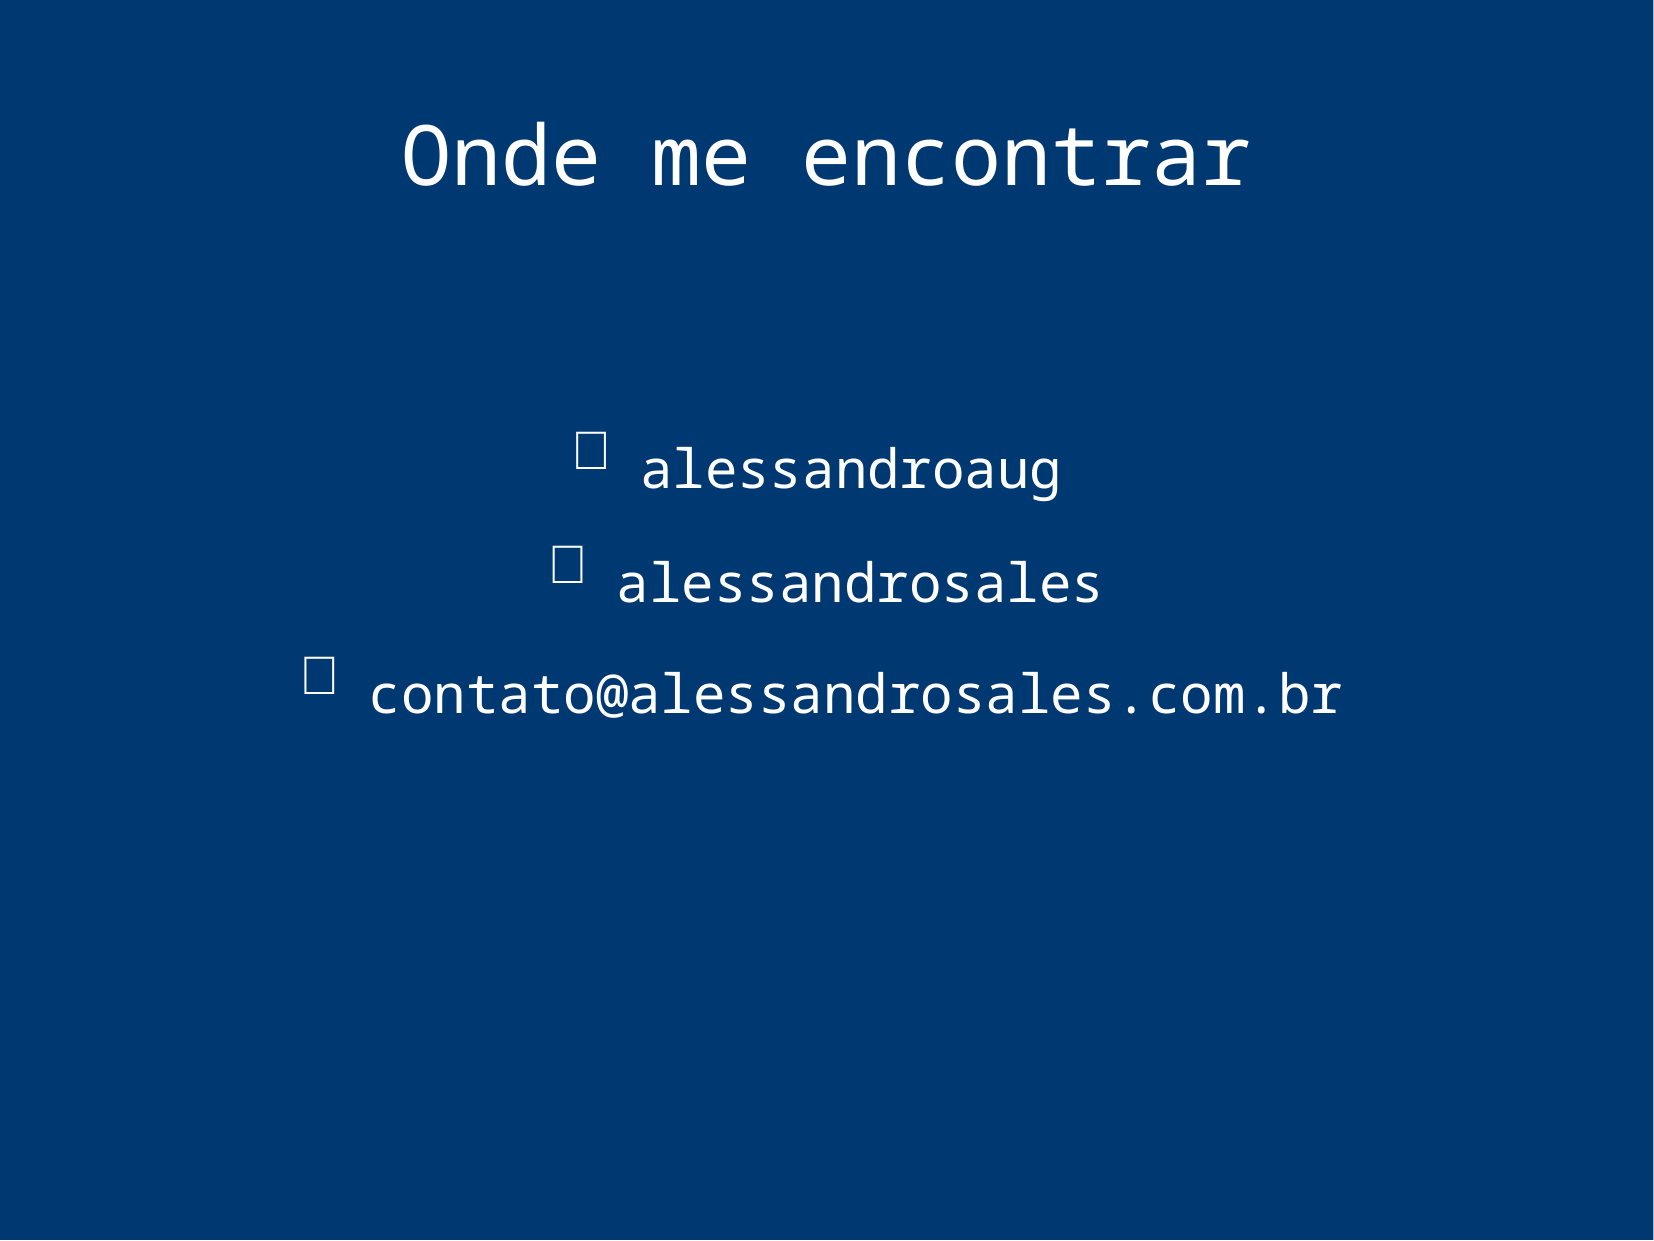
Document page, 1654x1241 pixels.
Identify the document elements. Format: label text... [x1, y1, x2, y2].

text_box  [284, 637, 384, 713]
text_box alessandroaug [625, 423, 1078, 493]
title Onde me encontrar [82, 49, 1571, 257]
text_box  [532, 527, 632, 603]
text_box  [556, 413, 656, 489]
text_box alessandrosales [601, 537, 1120, 607]
text_box contato@alessandrosales.com.br [353, 647, 1359, 717]
